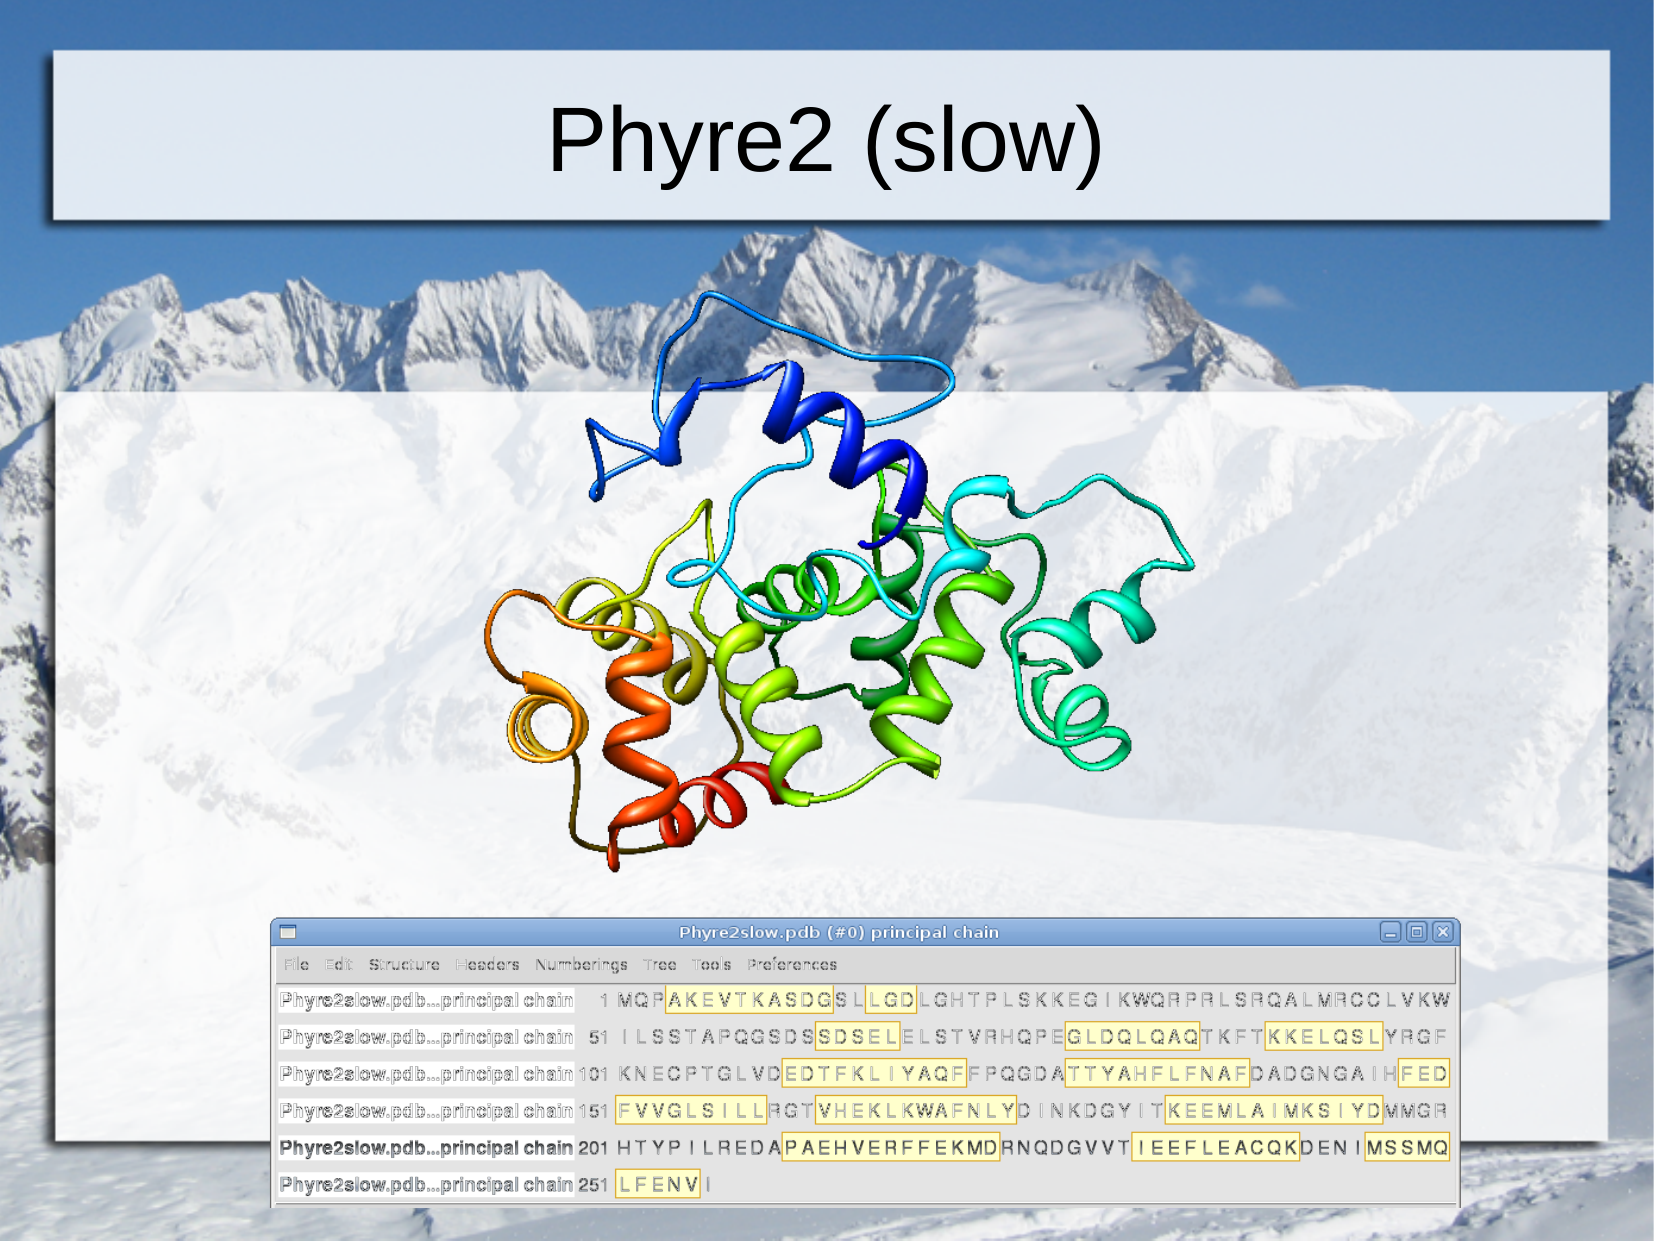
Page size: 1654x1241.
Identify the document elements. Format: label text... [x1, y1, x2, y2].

picture [0, 0, 1654, 1241]
title Phyre2 (slow) [59, 61, 1595, 219]
